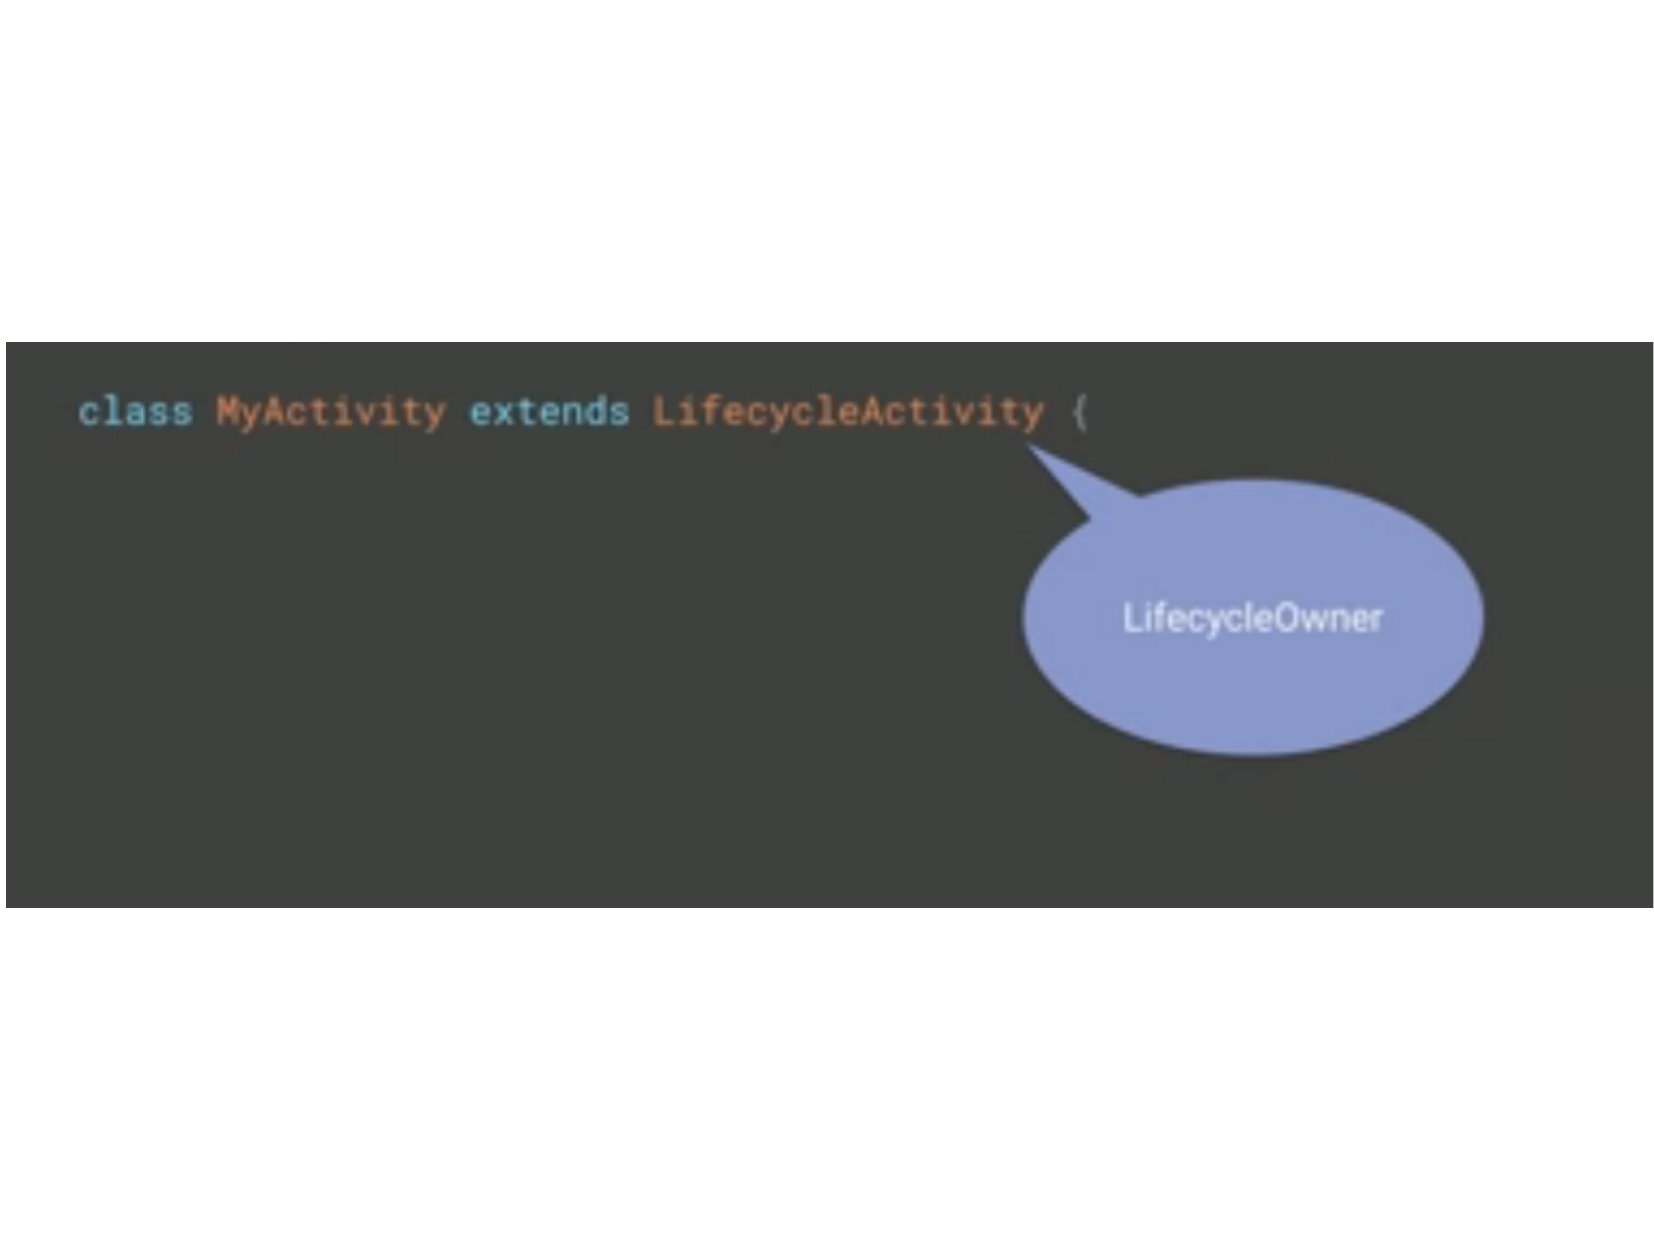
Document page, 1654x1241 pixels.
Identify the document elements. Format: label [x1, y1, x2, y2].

picture [6, 342, 1654, 908]
